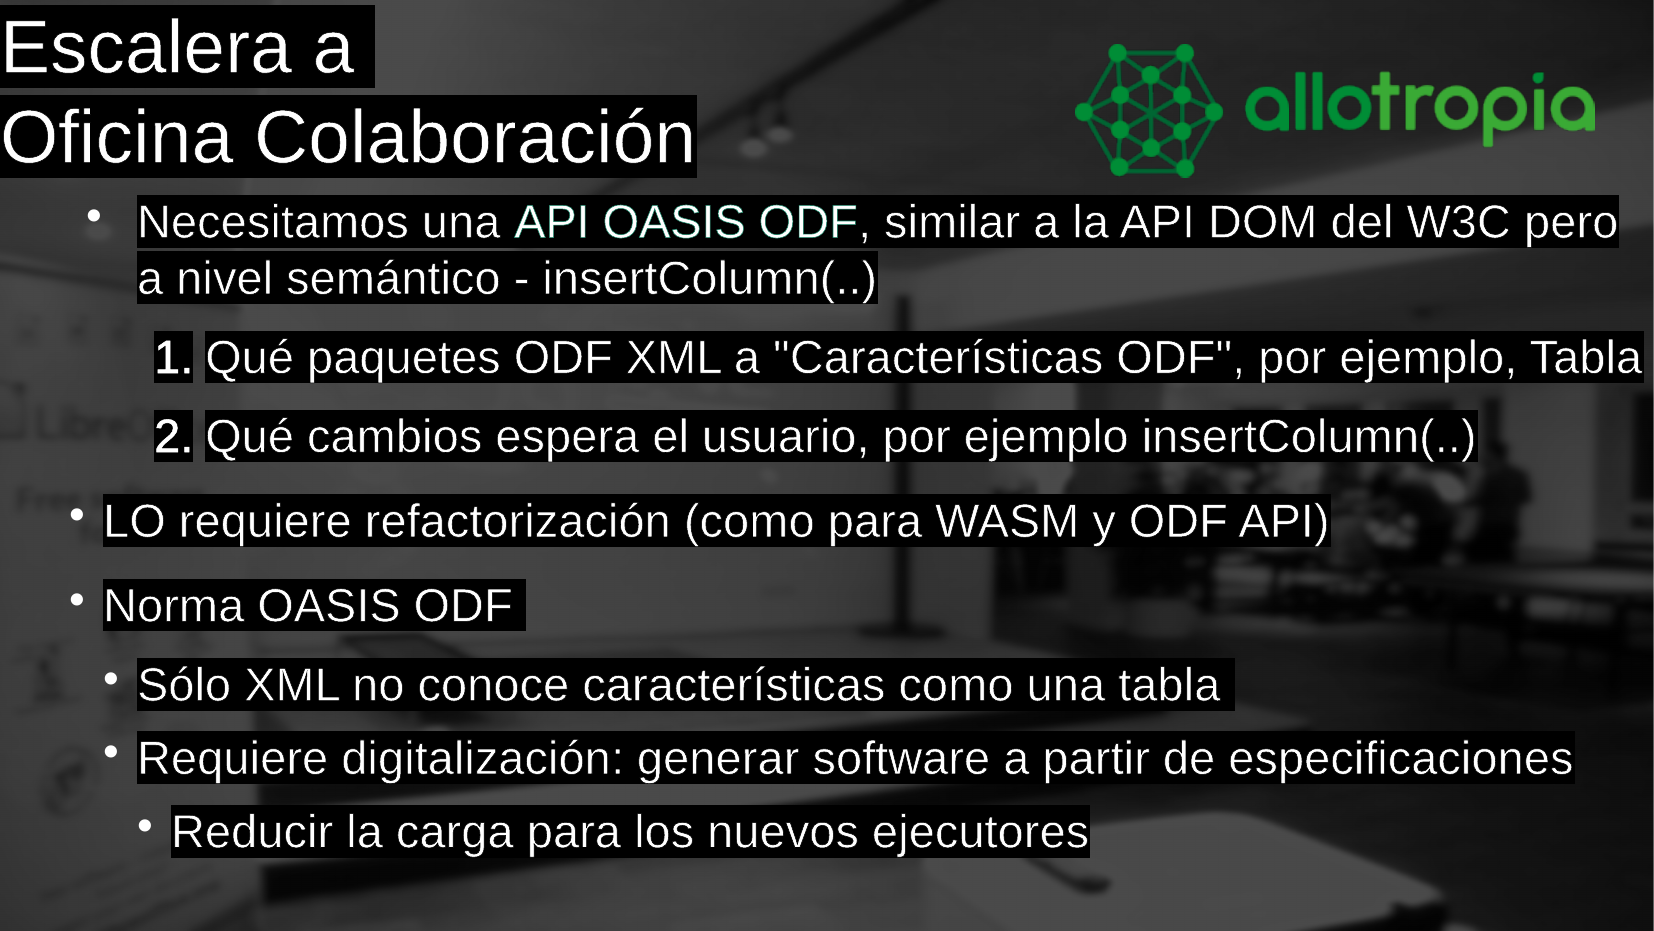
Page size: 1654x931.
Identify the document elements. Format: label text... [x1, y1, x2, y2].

list Necesitamos una API OASIS ODF, similar a la API DOM del W3C pero a nivel semántico - insertColumn(..) Qué paquetes ODF XML a "Características ODF", por ejemplo, Tabla Qué cambios espera el usuario, por ejemplo insertColumn(..) LO requiere refactorización (como para WASM y ODF API) Norma OASIS ODF Sólo XML no conoce características como una tabla Requiere digitalización: generar software a partir de especificaciones Reducir la carga para los nuevos ejecutores [69, 190, 1645, 901]
picture [0, 0, 1654, 931]
title Escalera a Oficina Colaboración [0, 0, 1152, 191]
